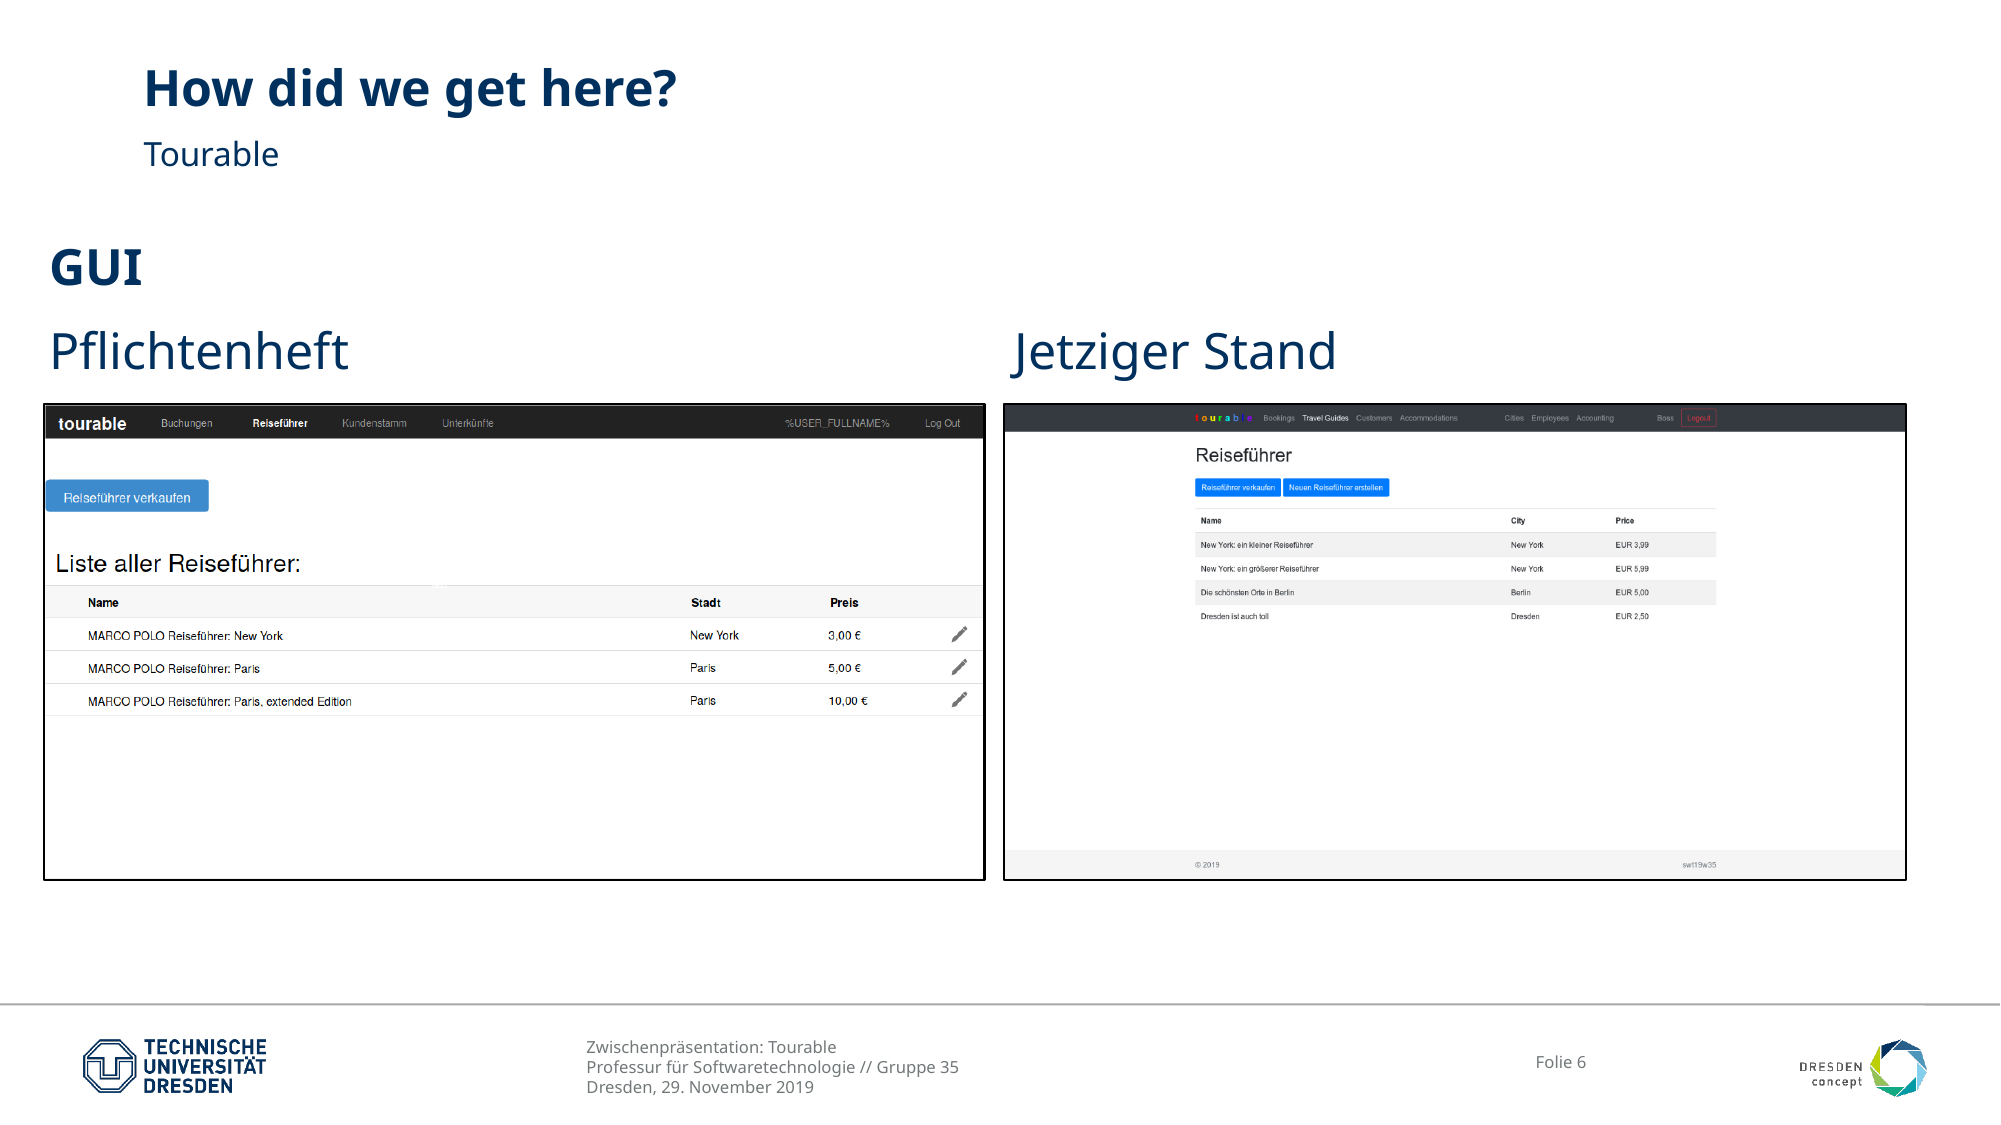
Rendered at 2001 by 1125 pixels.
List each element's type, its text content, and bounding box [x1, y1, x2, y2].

picture [1800, 1039, 1927, 1097]
list GUI Pflichtenheft Jetziger Stand [49, 149, 1786, 863]
picture [45, 405, 984, 879]
picture [83, 1039, 266, 1093]
picture [1005, 404, 1906, 879]
title How did we get here? Tourable [143, 56, 1880, 169]
